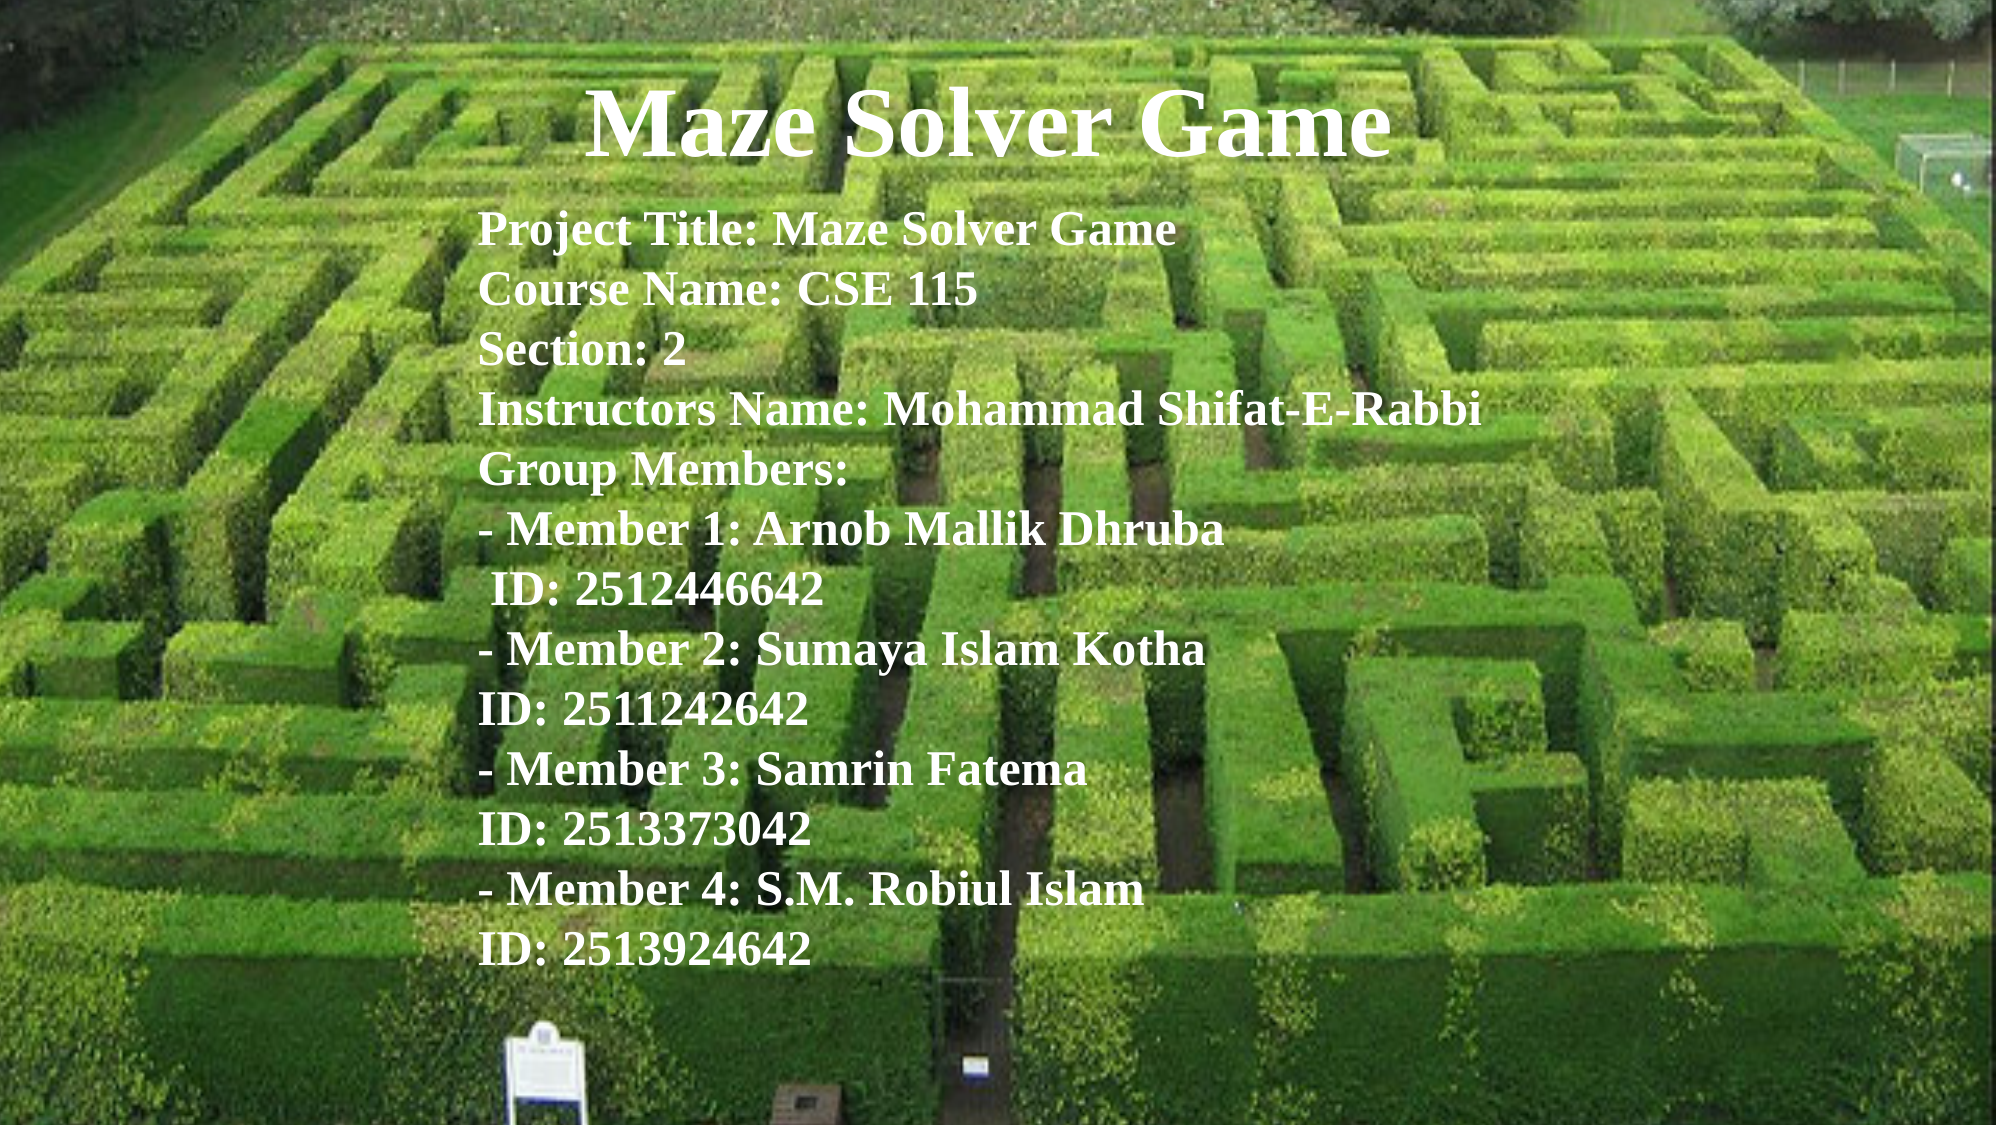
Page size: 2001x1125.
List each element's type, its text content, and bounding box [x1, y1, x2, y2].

picture [0, 0, 2000, 1125]
text_box Maze Solver Game [493, 48, 1484, 185]
text_box Project Title: Maze Solver Game Course Name: CSE 115 Section: 2 Instructors Name: Mohammad Shifat-E-Rabbi Group Members: - Member 1: Arnob Mallik Dhruba ID: 2512446642 - Member 2: Sumaya Islam Kotha ID: 2511242642 - Member 3: Samrin Fatema ID: 2513373042 - Member 4: S.M. Robiul Islam ID: 2513924642 [462, 187, 1878, 1062]
